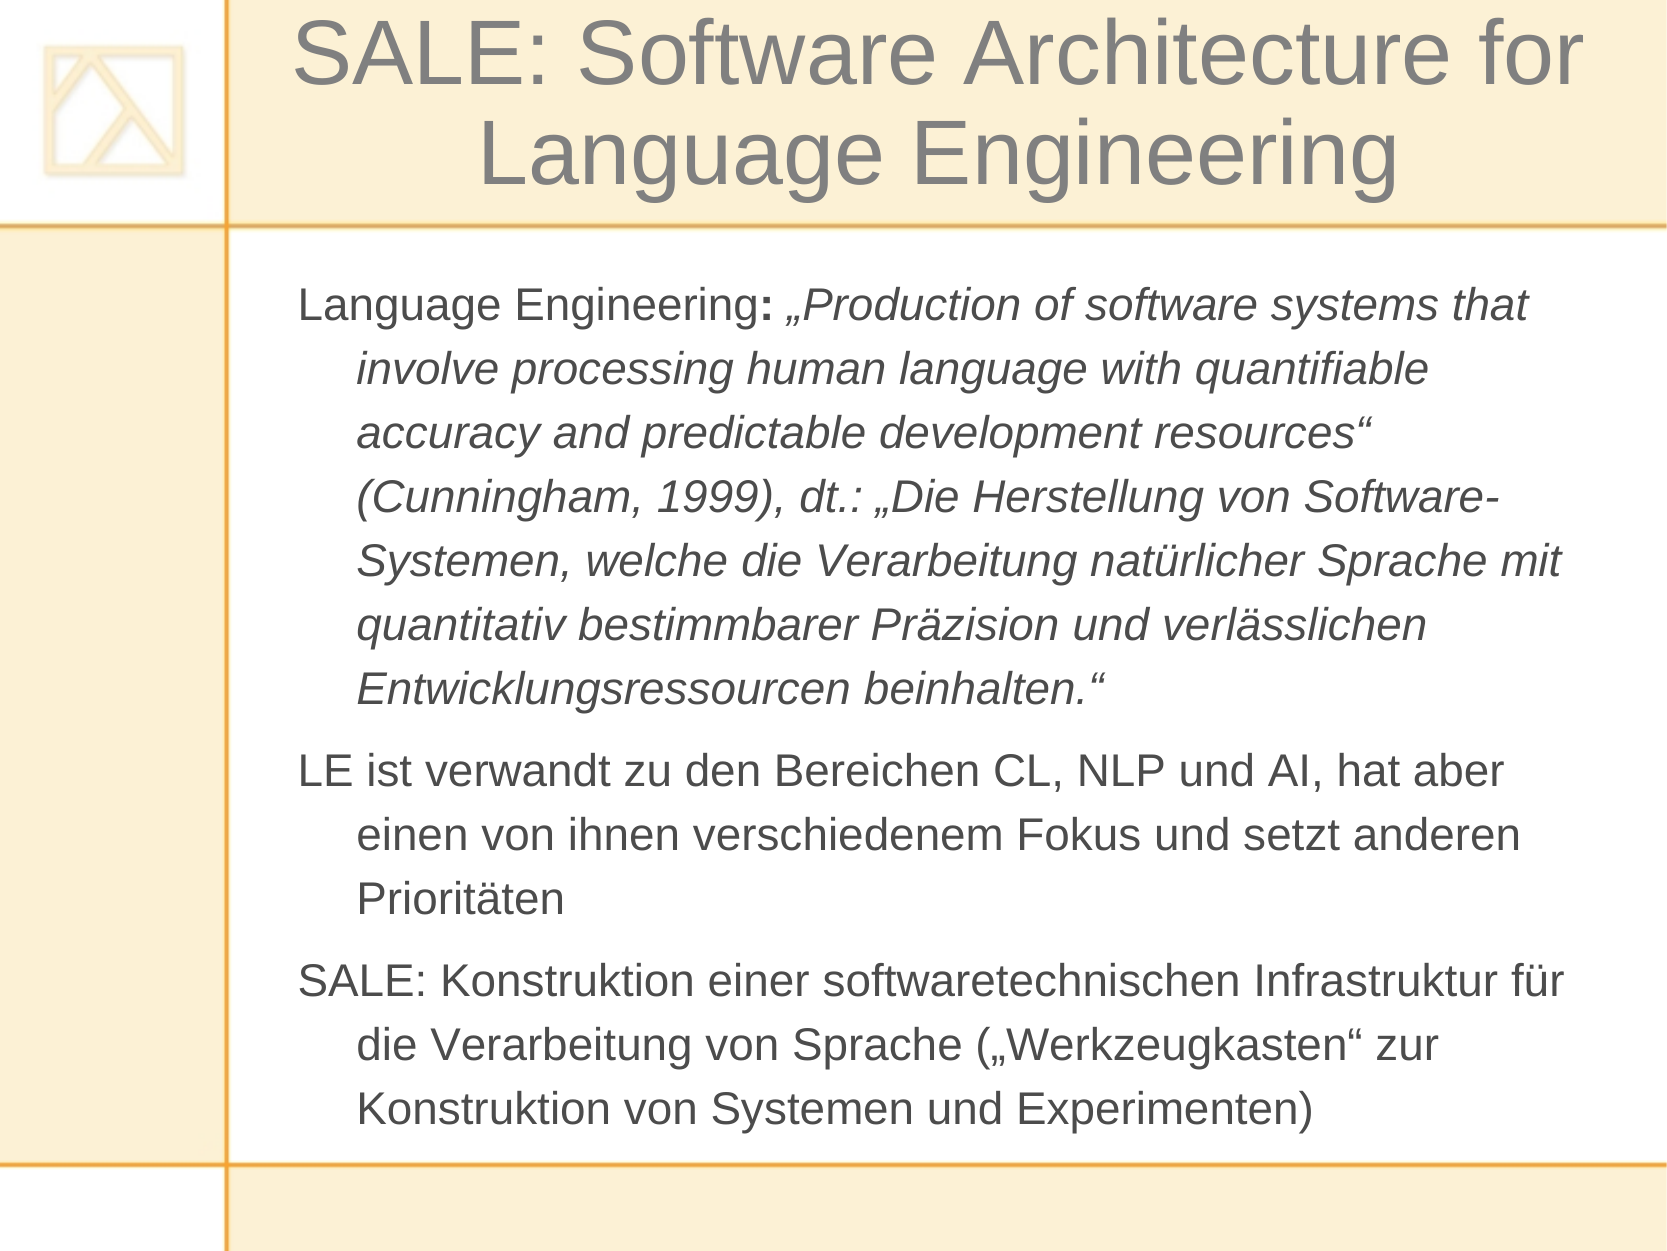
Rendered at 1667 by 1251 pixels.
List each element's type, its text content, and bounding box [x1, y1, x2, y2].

title SALE: Software Architecture for Language Engineering [268, 0, 1611, 209]
picture [0, 0, 1667, 1251]
list Language Engineering: „Production of software systems that involve processing human language with quantifiable accuracy and predictable development resources“ (Cunningham, 1999), dt.: „Die Herstellung von Software-Systemen, welche die Verarbeitung natürlicher Sprache mit quantitativ bestimmbarer Präzision und verlässlichen Entwicklungsressourcen beinhalten.“ LE ist verwandt zu den Bereichen CL, NLP und AI, hat aber einen von ihnen verschiedenem Fokus und setzt anderen Prioritäten SALE: Konstruktion einer softwaretechnischen Infrastruktur für die Verarbeitung von Sprache („Werkzeugkasten“ zur Konstruktion von Systemen und Experimenten) [268, 265, 1611, 1117]
